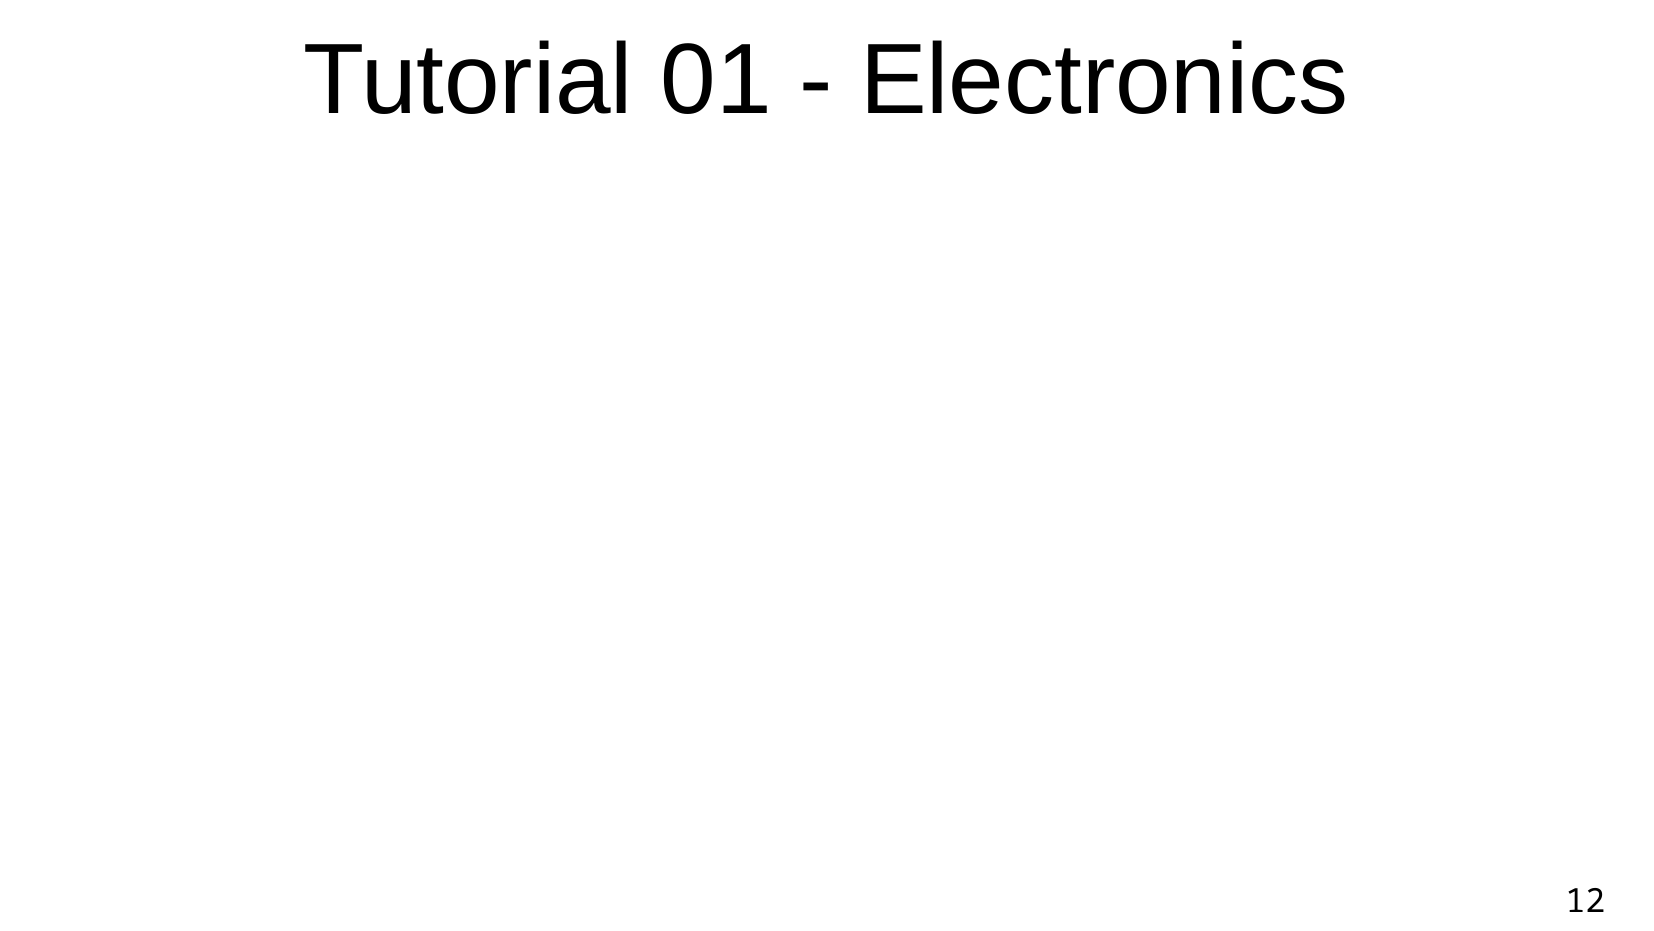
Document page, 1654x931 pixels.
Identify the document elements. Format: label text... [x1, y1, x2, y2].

title Tutorial 01 - Electronics [82, 1, 1571, 157]
